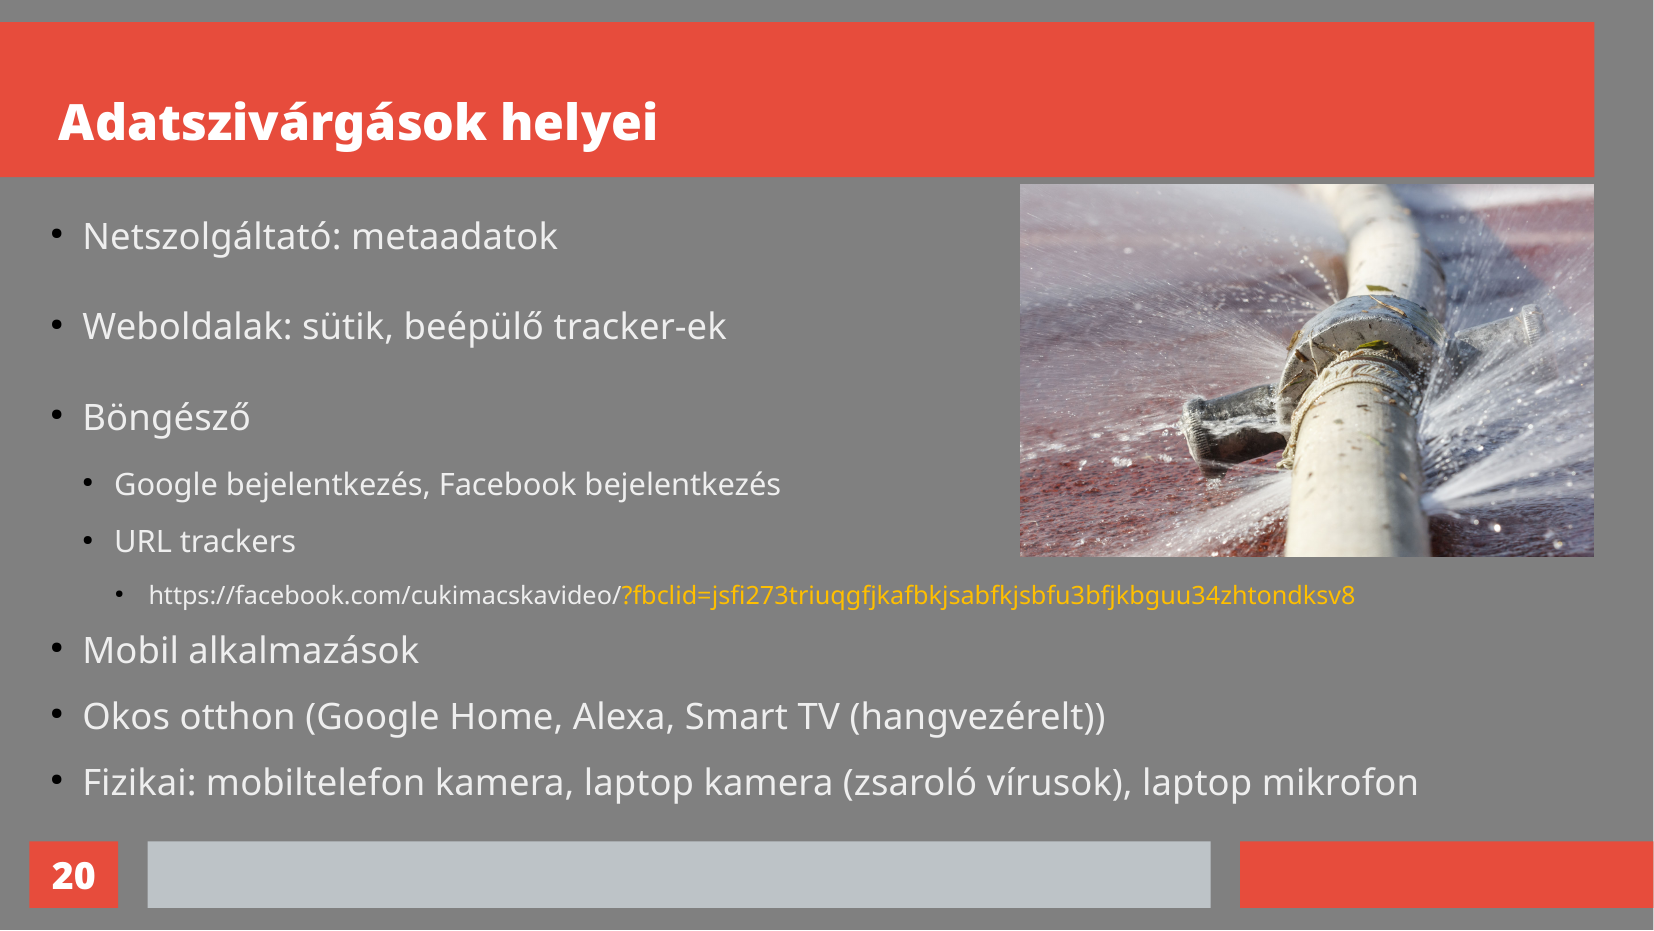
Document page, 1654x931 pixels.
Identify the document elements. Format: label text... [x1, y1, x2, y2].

list Netszolgáltató: metaadatok Weboldalak: sütik, beépülő tracker-ek Böngésző Google bejelentkezés, Facebook bejelentkezés URL trackers https://facebook.com/cukimacskavideo/?fbclid=jsfi273triuqgfjkafbkjsabfkjsbfu3bfjkbguu34zhtondksv8 Mobil alkalmazások Okos otthon (Google Home, Alexa, Smart TV (hangvezérelt)) Fizikai: mobiltelefon kamera, laptop kamera (zsaroló vírusok), laptop mikrofon [50, 210, 1591, 811]
title Adatszivárgások helyei [58, 44, 1595, 155]
picture [1020, 184, 1594, 557]
